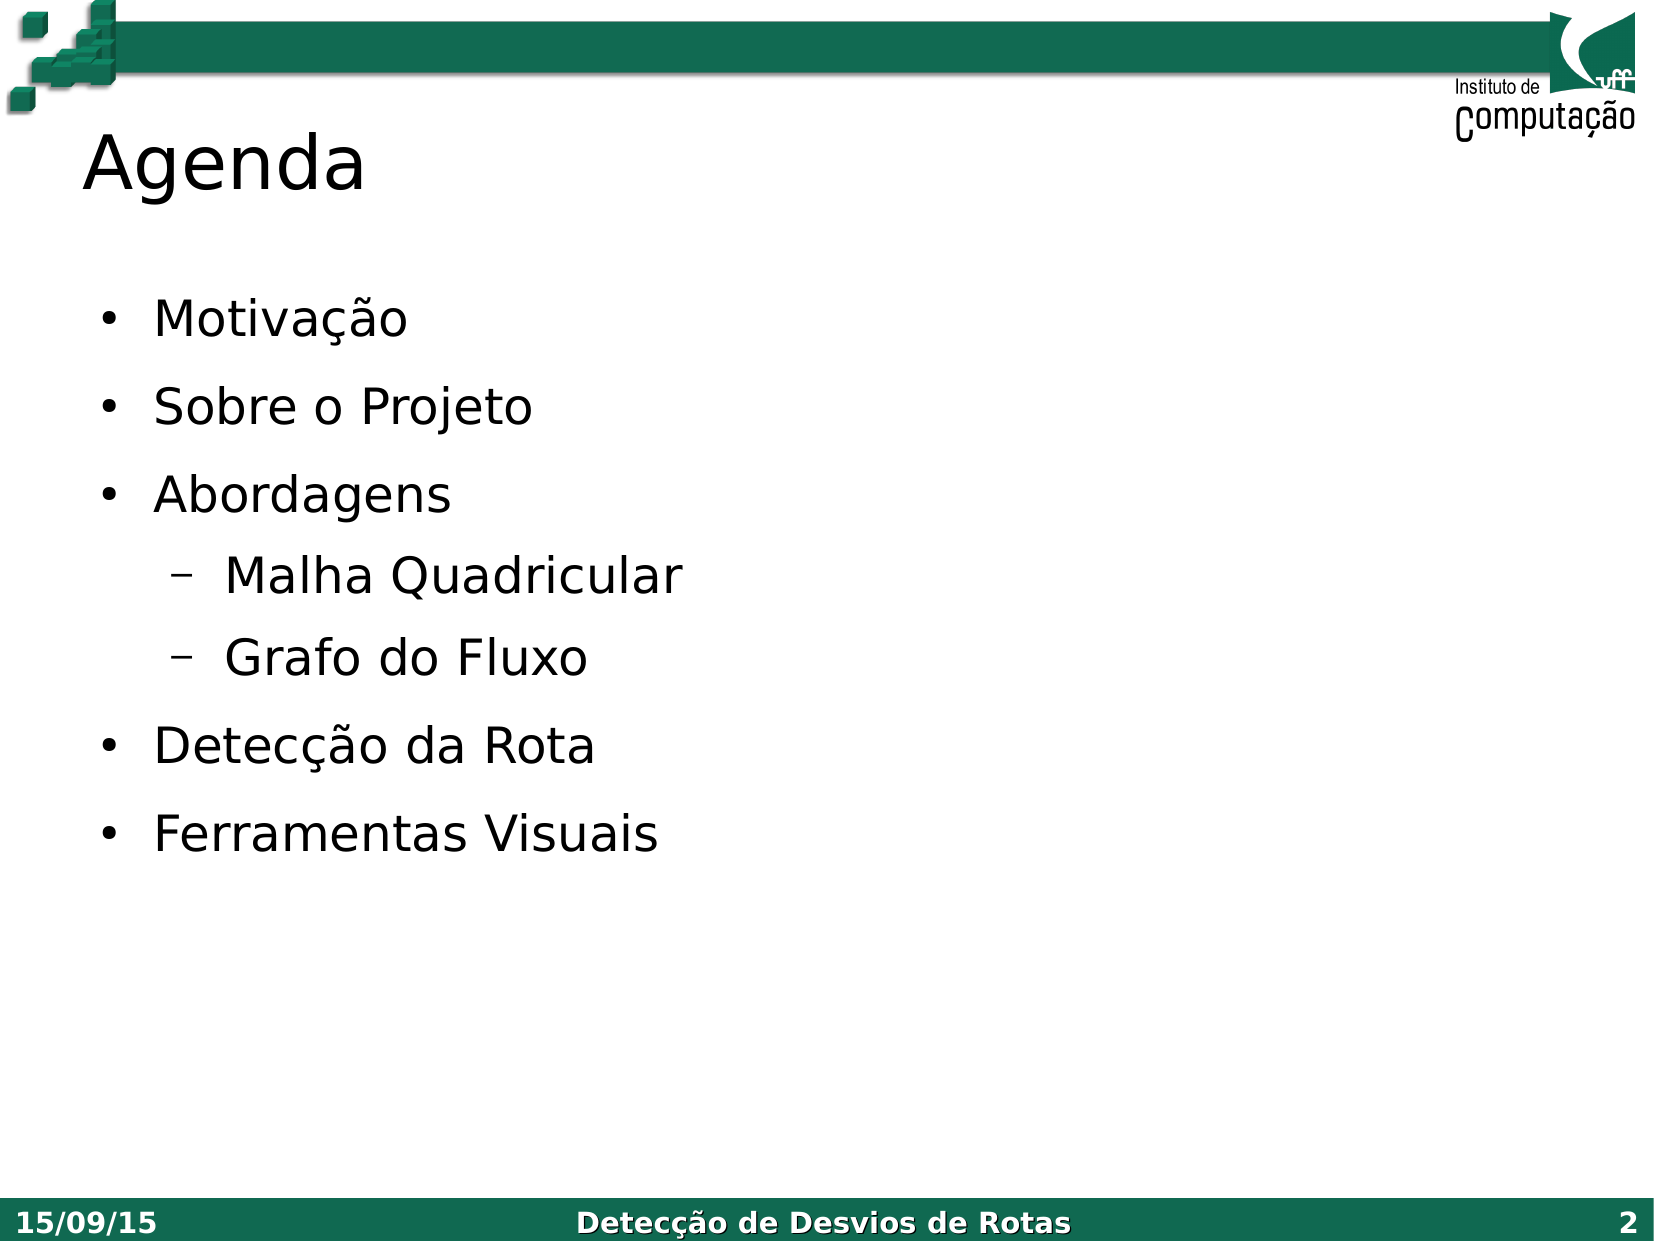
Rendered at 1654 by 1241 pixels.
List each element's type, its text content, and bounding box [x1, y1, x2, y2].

picture [0, 1198, 1654, 1241]
picture [0, 0, 1654, 166]
list Motivação Sobre o Projeto Abordagens Malha Quadricular Grafo do Fluxo Detecção da Rota Ferramentas Visuais [82, 290, 1571, 1010]
title Agenda [82, 70, 1571, 257]
